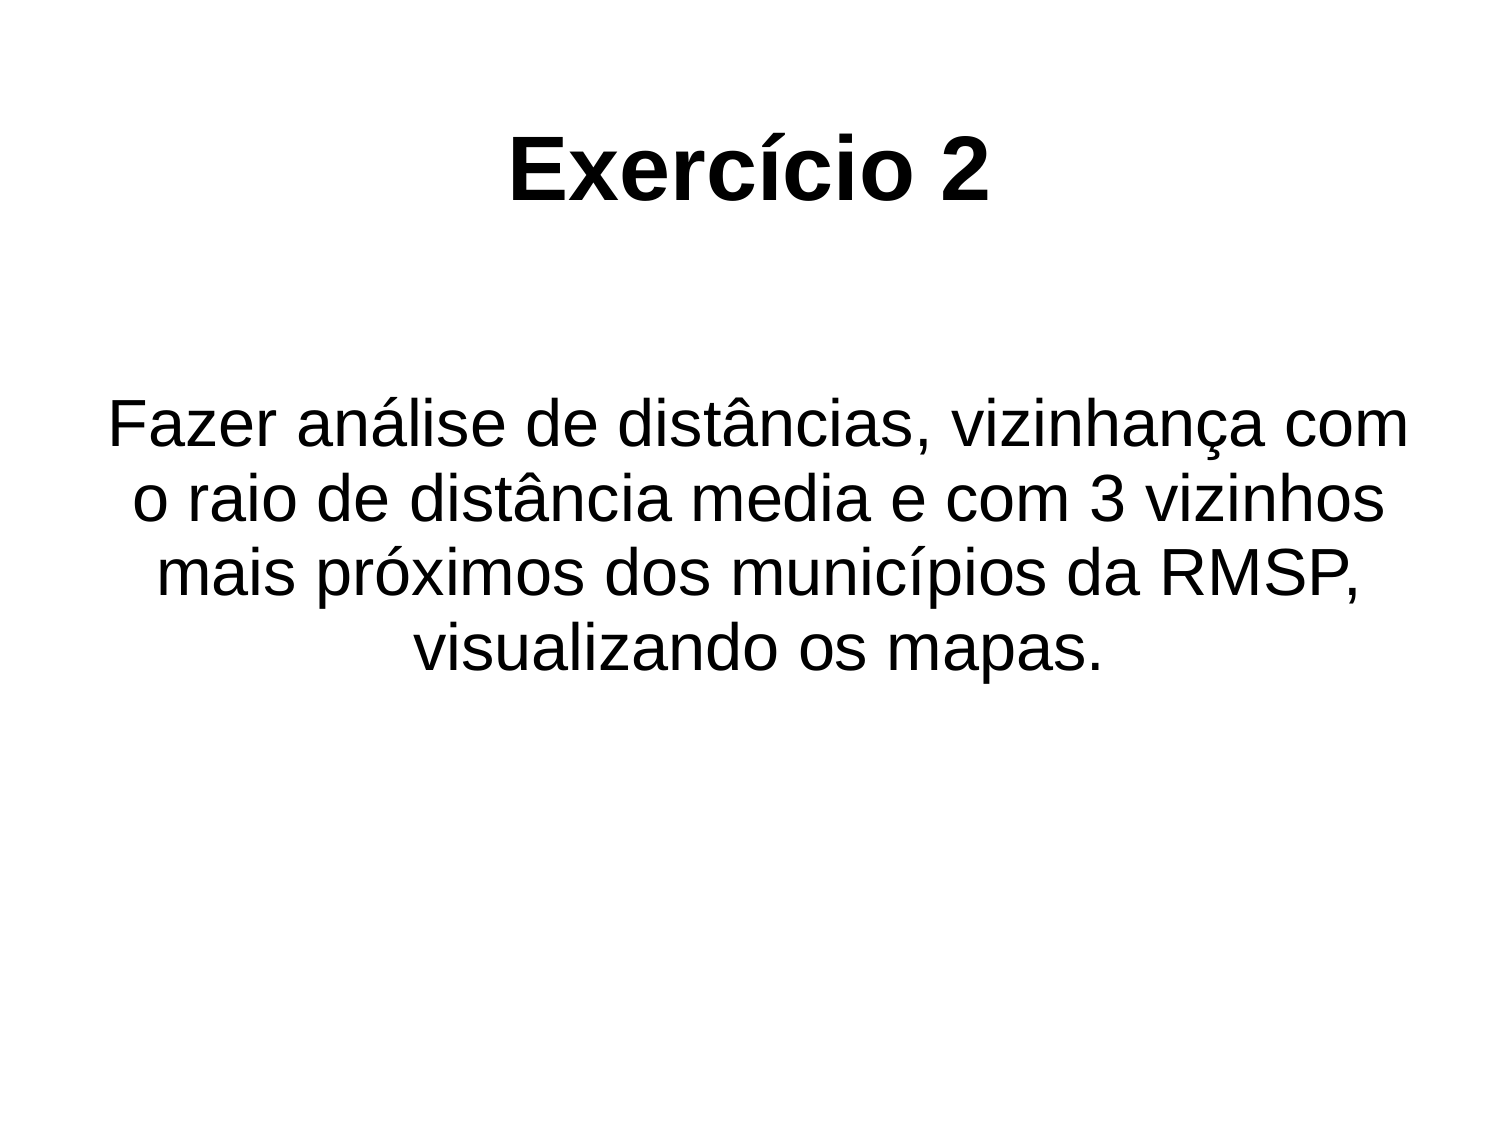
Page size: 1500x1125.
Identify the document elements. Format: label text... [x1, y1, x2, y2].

list Fazer análise de distâncias, vizinhança com o raio de distância media e com 3 vizinhos mais próximos dos municípios da RMSP, visualizando os mapas. [84, 385, 1435, 1039]
title Exercício 2 [103, 59, 1397, 278]
